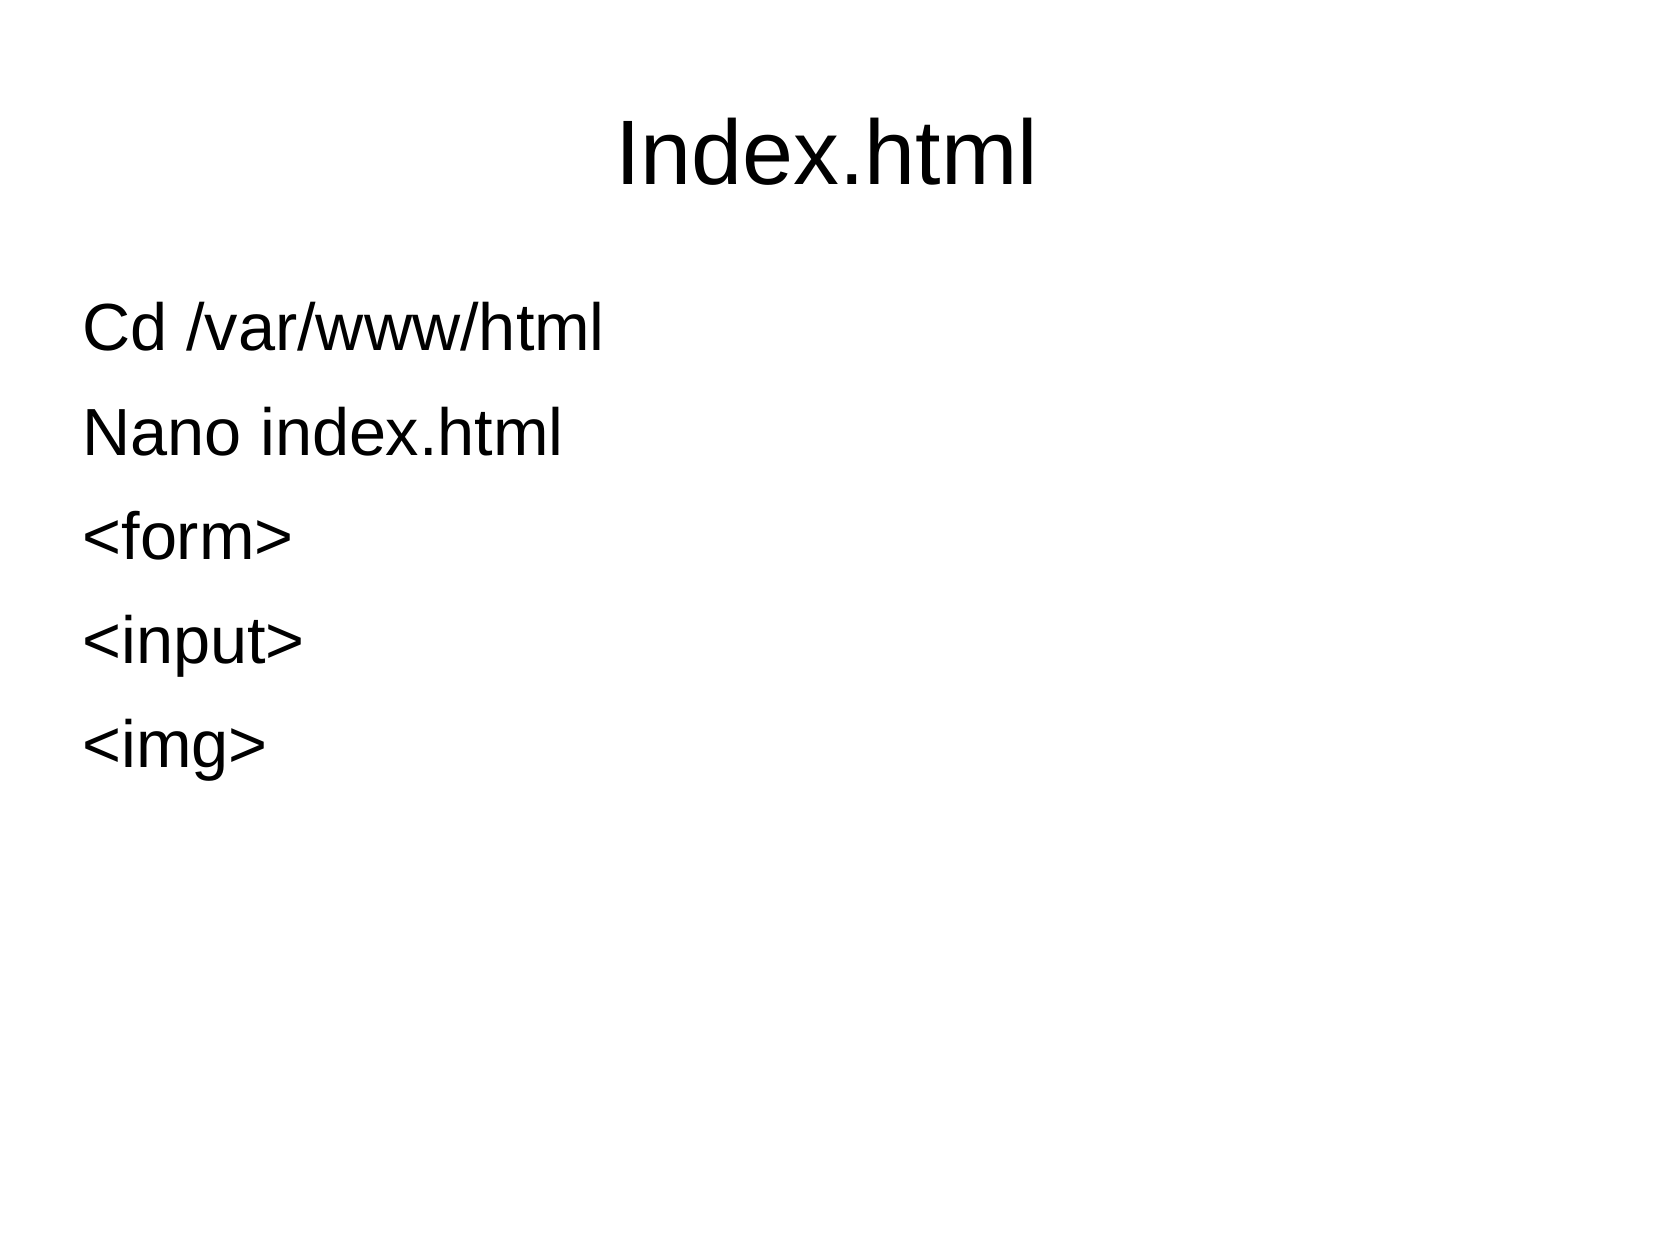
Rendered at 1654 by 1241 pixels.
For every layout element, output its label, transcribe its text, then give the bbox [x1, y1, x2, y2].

list Cd /var/www/html Nano index.html <form> <input> <img> [82, 290, 1538, 1010]
title Index.html [82, 49, 1571, 257]
